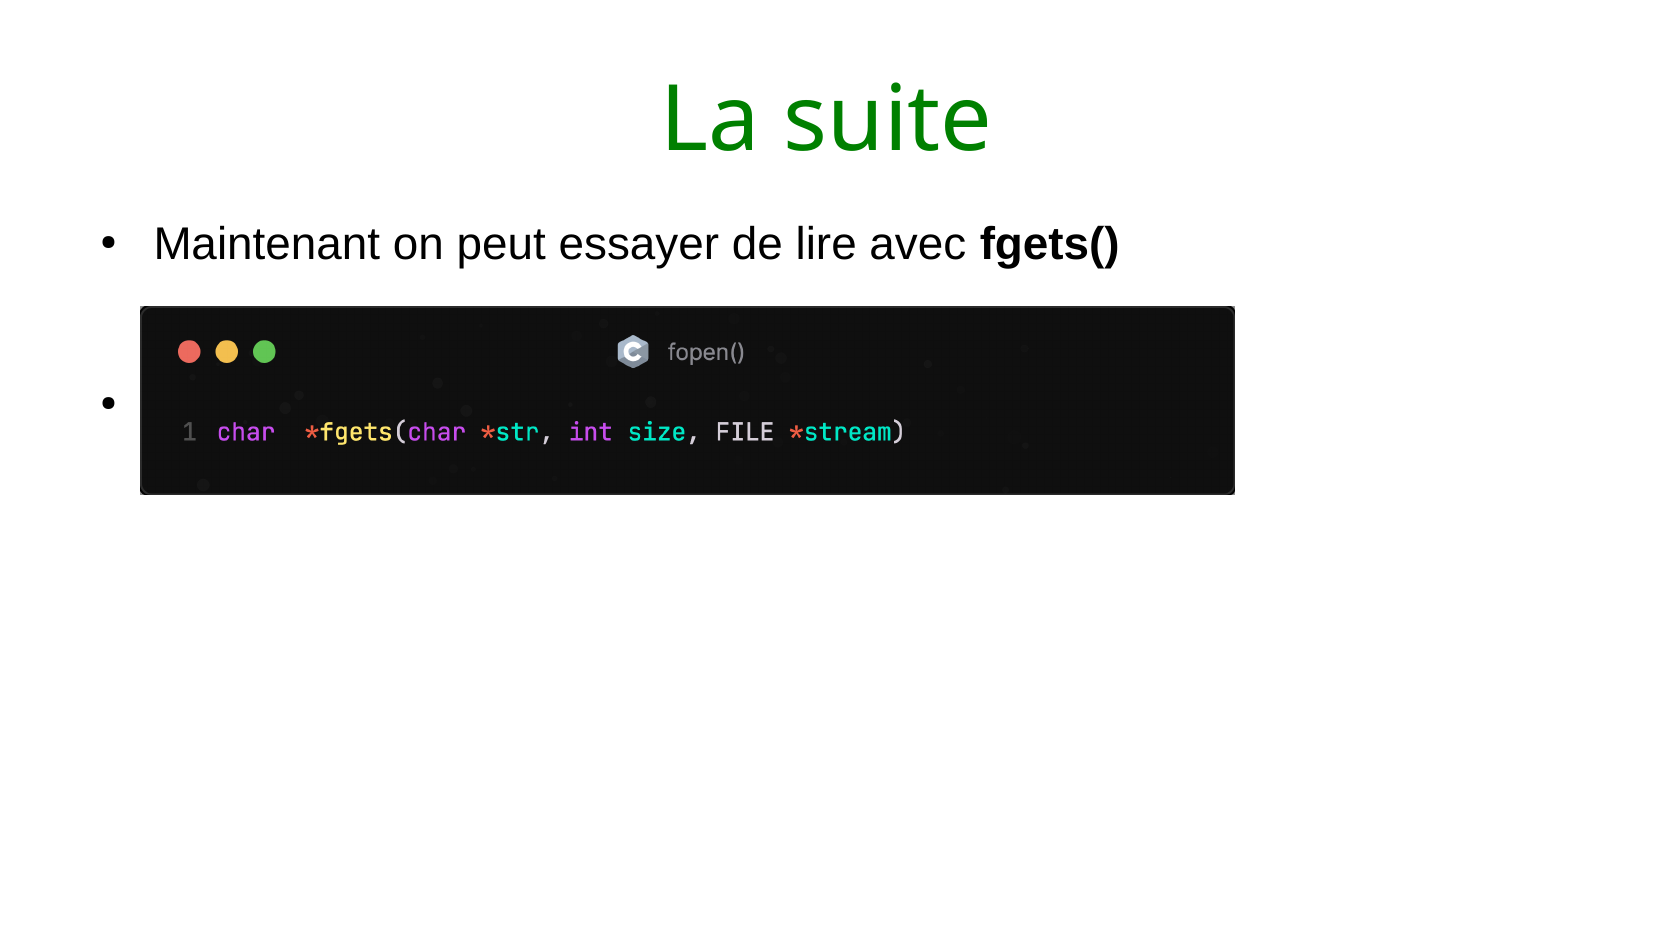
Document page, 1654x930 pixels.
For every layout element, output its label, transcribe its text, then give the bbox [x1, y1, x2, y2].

title La suite [82, 37, 1571, 193]
picture [140, 306, 1235, 495]
list Maintenant on peut essayer de lire avec fgets() [82, 217, 1571, 757]
